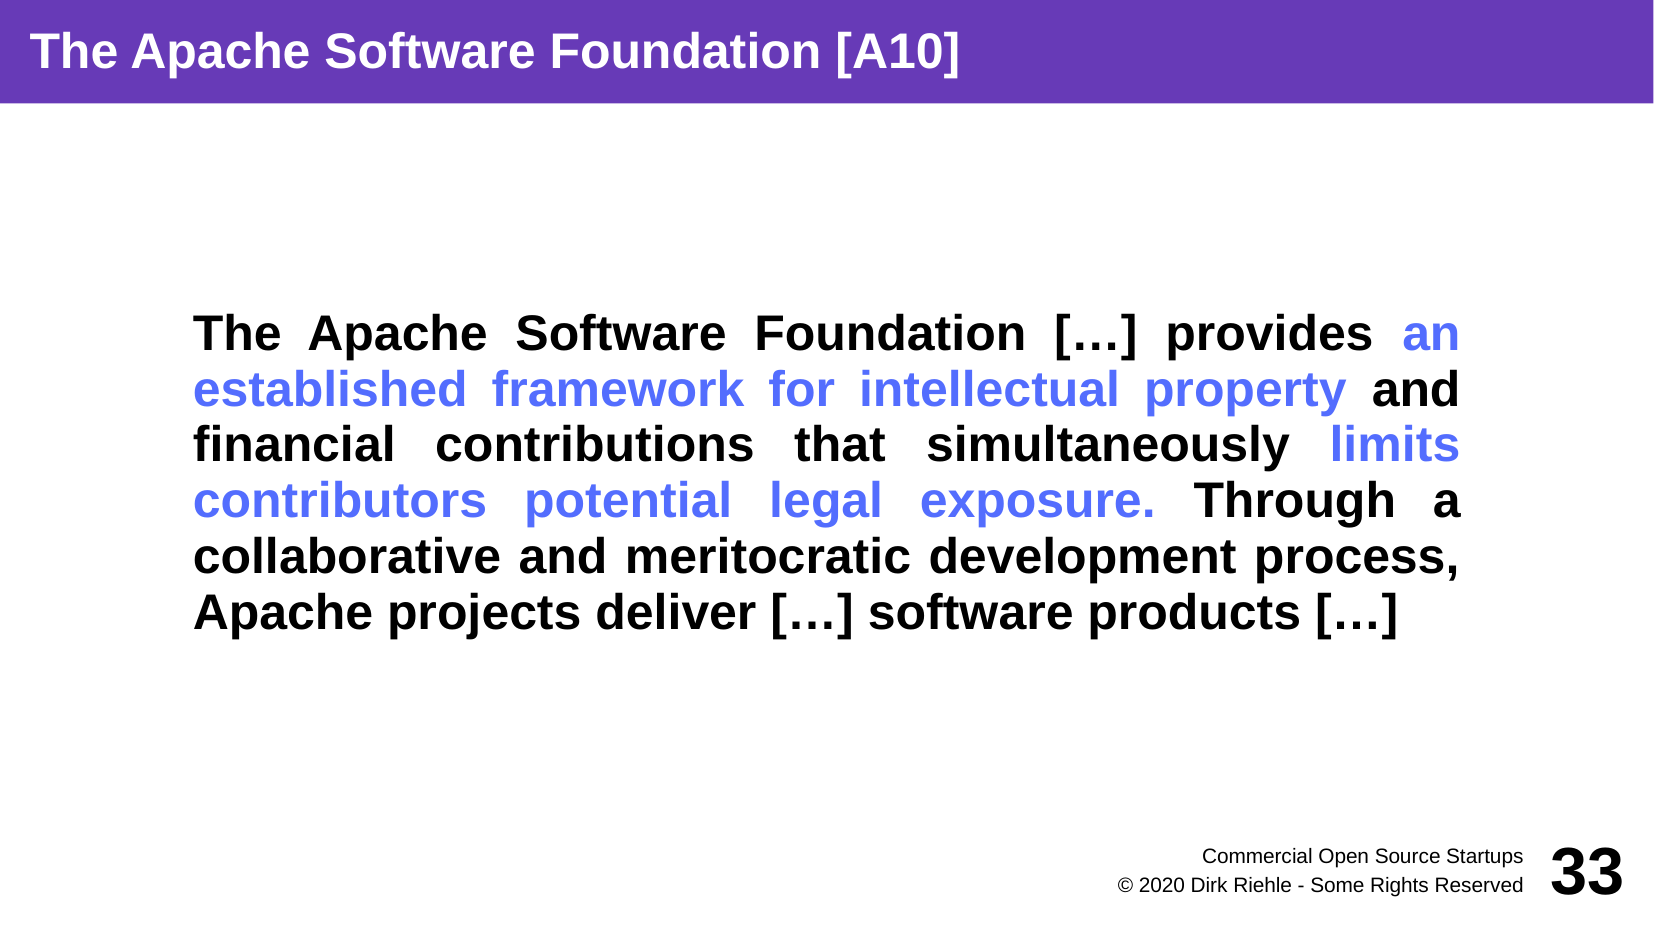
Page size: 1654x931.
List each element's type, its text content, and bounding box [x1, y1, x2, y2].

subtitle The Apache Software Foundation […] provides an established framework for intellectual property and financial contributions that simultaneously limits contributors potential legal exposure. Through a collaborative and meritocratic development process, Apache projects deliver […] software products […] [29, 132, 1625, 813]
title The Apache Software Foundation [A10] [0, 0, 1654, 104]
